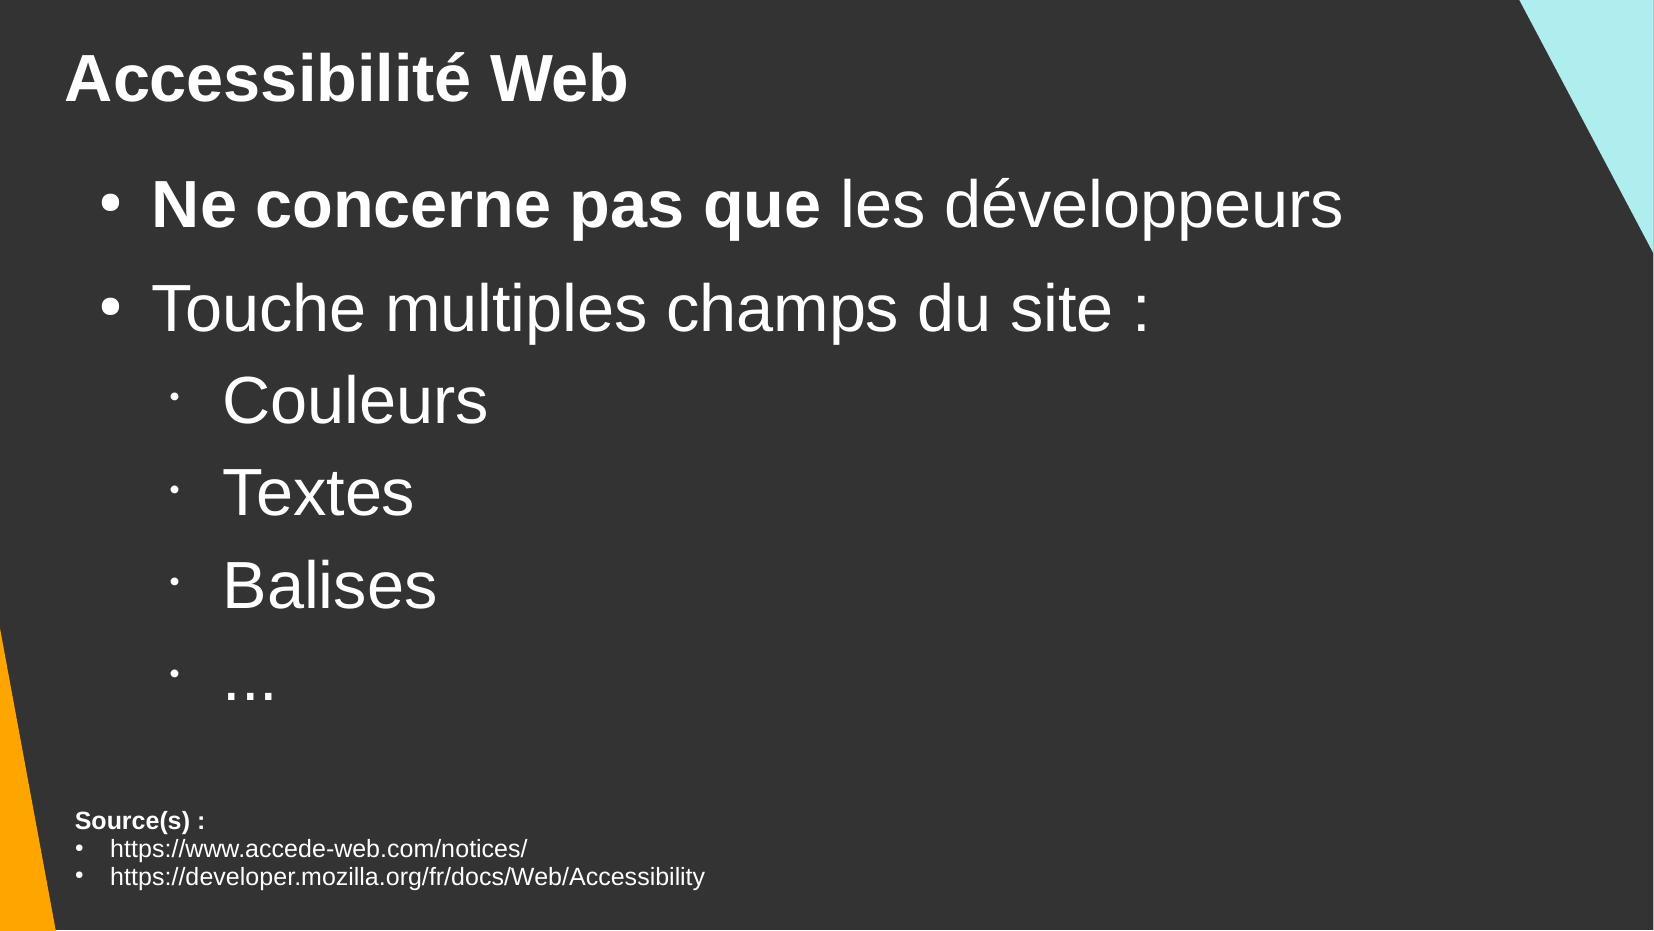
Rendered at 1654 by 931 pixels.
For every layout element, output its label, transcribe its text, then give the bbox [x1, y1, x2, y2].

list Ne concerne pas que les développeurs Touche multiples champs du site : Couleurs Textes Balises ... [80, 166, 1636, 745]
text_box Source(s) : https://www.accede-web.com/notices/ https://developer.mozilla.org/fr/docs/Web/Accessibility [60, 798, 1546, 898]
text_box [1519, 0, 1654, 255]
text_box [0, 628, 56, 931]
title Accessibilité Web [64, 40, 1553, 118]
